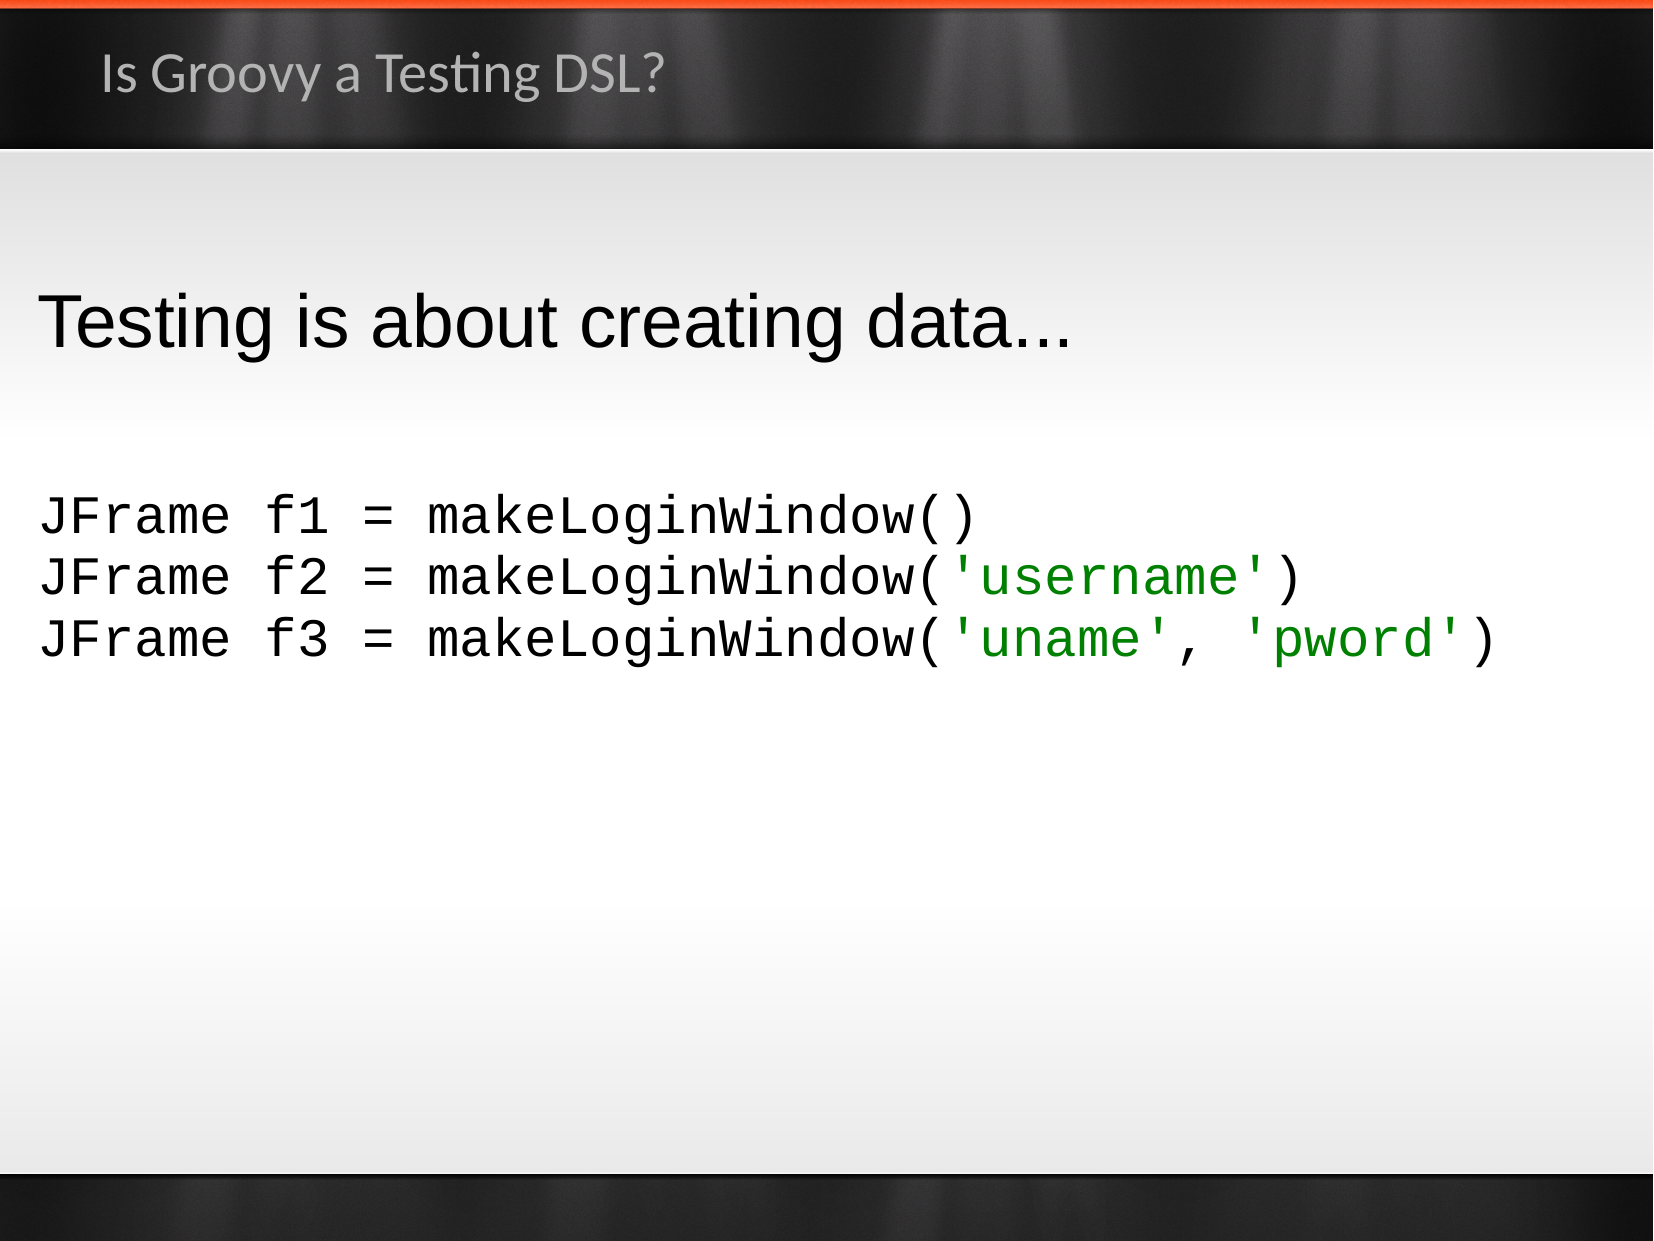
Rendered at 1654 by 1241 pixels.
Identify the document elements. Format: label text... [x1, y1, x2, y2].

list Testing is about creating data... JFrame f1 = makeLoginWindow() JFrame f2 = makeLoginWindow('username') JFrame f3 = makeLoginWindow('uname', 'pword') [37, 279, 1651, 1126]
picture [0, 0, 1653, 1241]
title Is Groovy a Testing DSL? [100, 6, 1588, 151]
